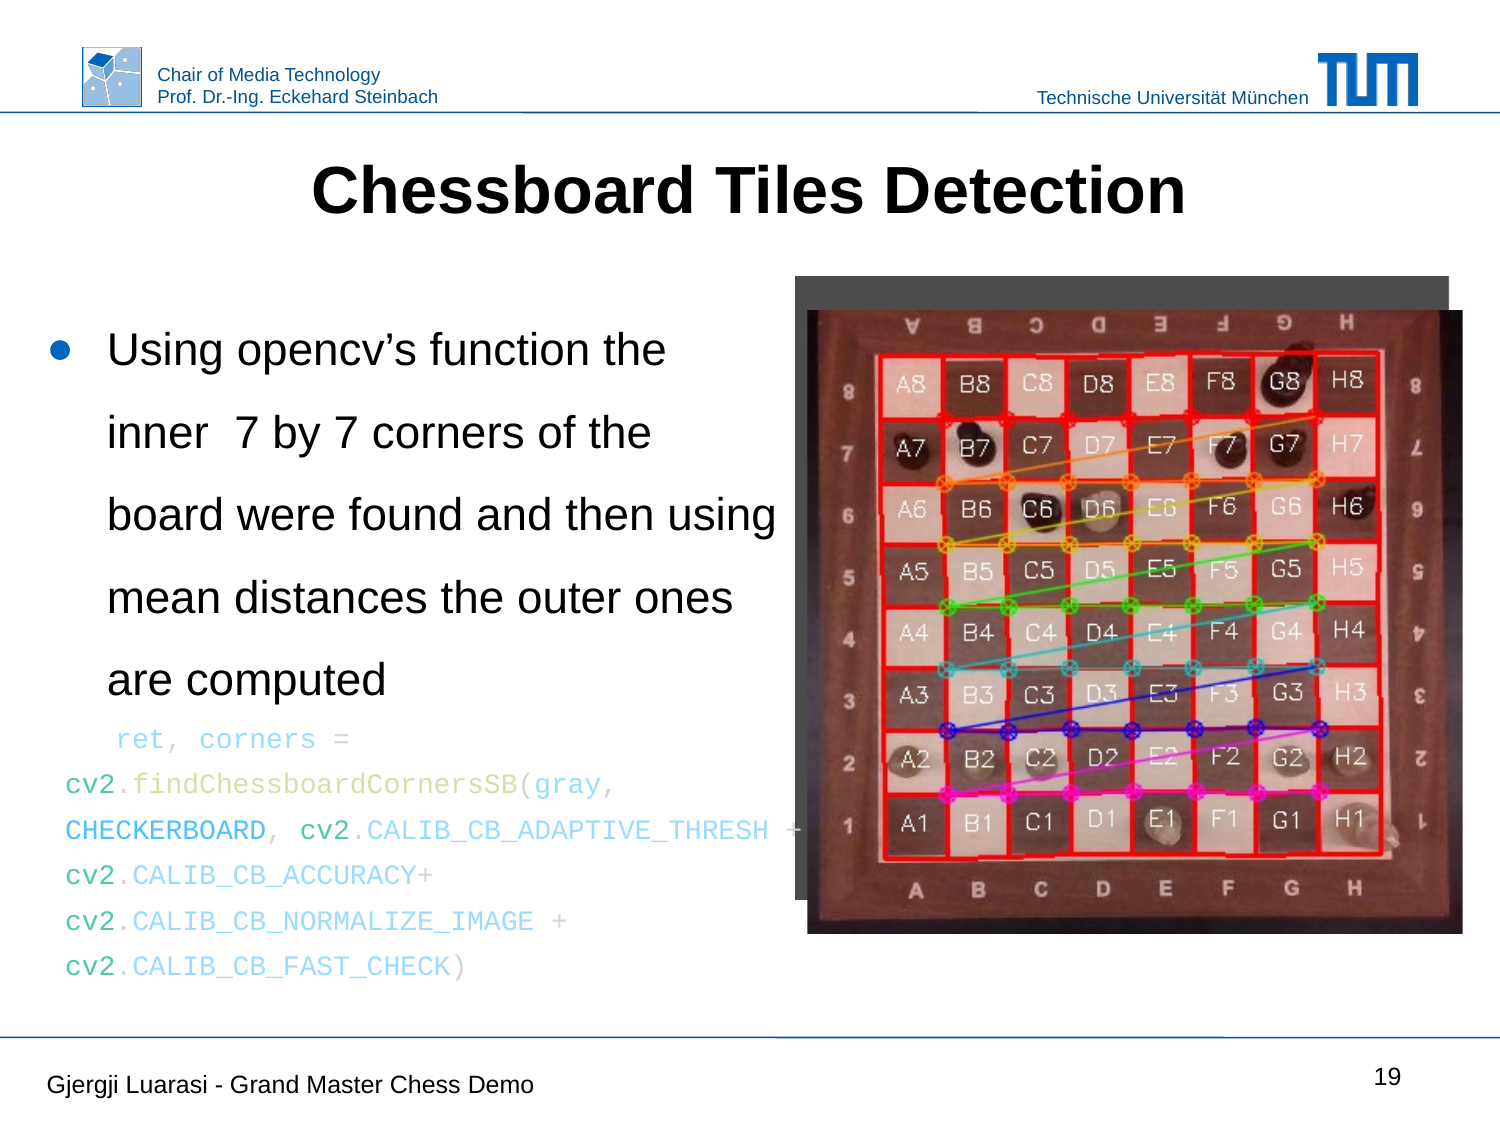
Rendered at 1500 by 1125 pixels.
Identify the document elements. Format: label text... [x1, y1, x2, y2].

picture [807, 310, 1463, 934]
picture [1318, 53, 1418, 106]
text_box Using opencv’s function the inner 7 by 7 corners of the board were found and then using mean distances the outer ones are computed [16, 277, 793, 720]
title Chessboard Tiles Detection [83, 139, 1417, 239]
text_box Gjergji Luarasi - Grand Master Chess Demo [31, 1053, 845, 1114]
slide_number <number> [1220, 1050, 1417, 1100]
picture [82, 47, 142, 107]
text_box ret, corners = cv2.findChessboardCornersSB(gray, CHECKERBOARD, cv2.CALIB_CB_ADAPTIVE_THRESH + cv2.CALIB_CB_ACCURACY+ cv2.CALIB_CB_NORMALIZE_IMAGE + cv2.CALIB_CB_FAST_CHECK) [50, 614, 826, 1032]
